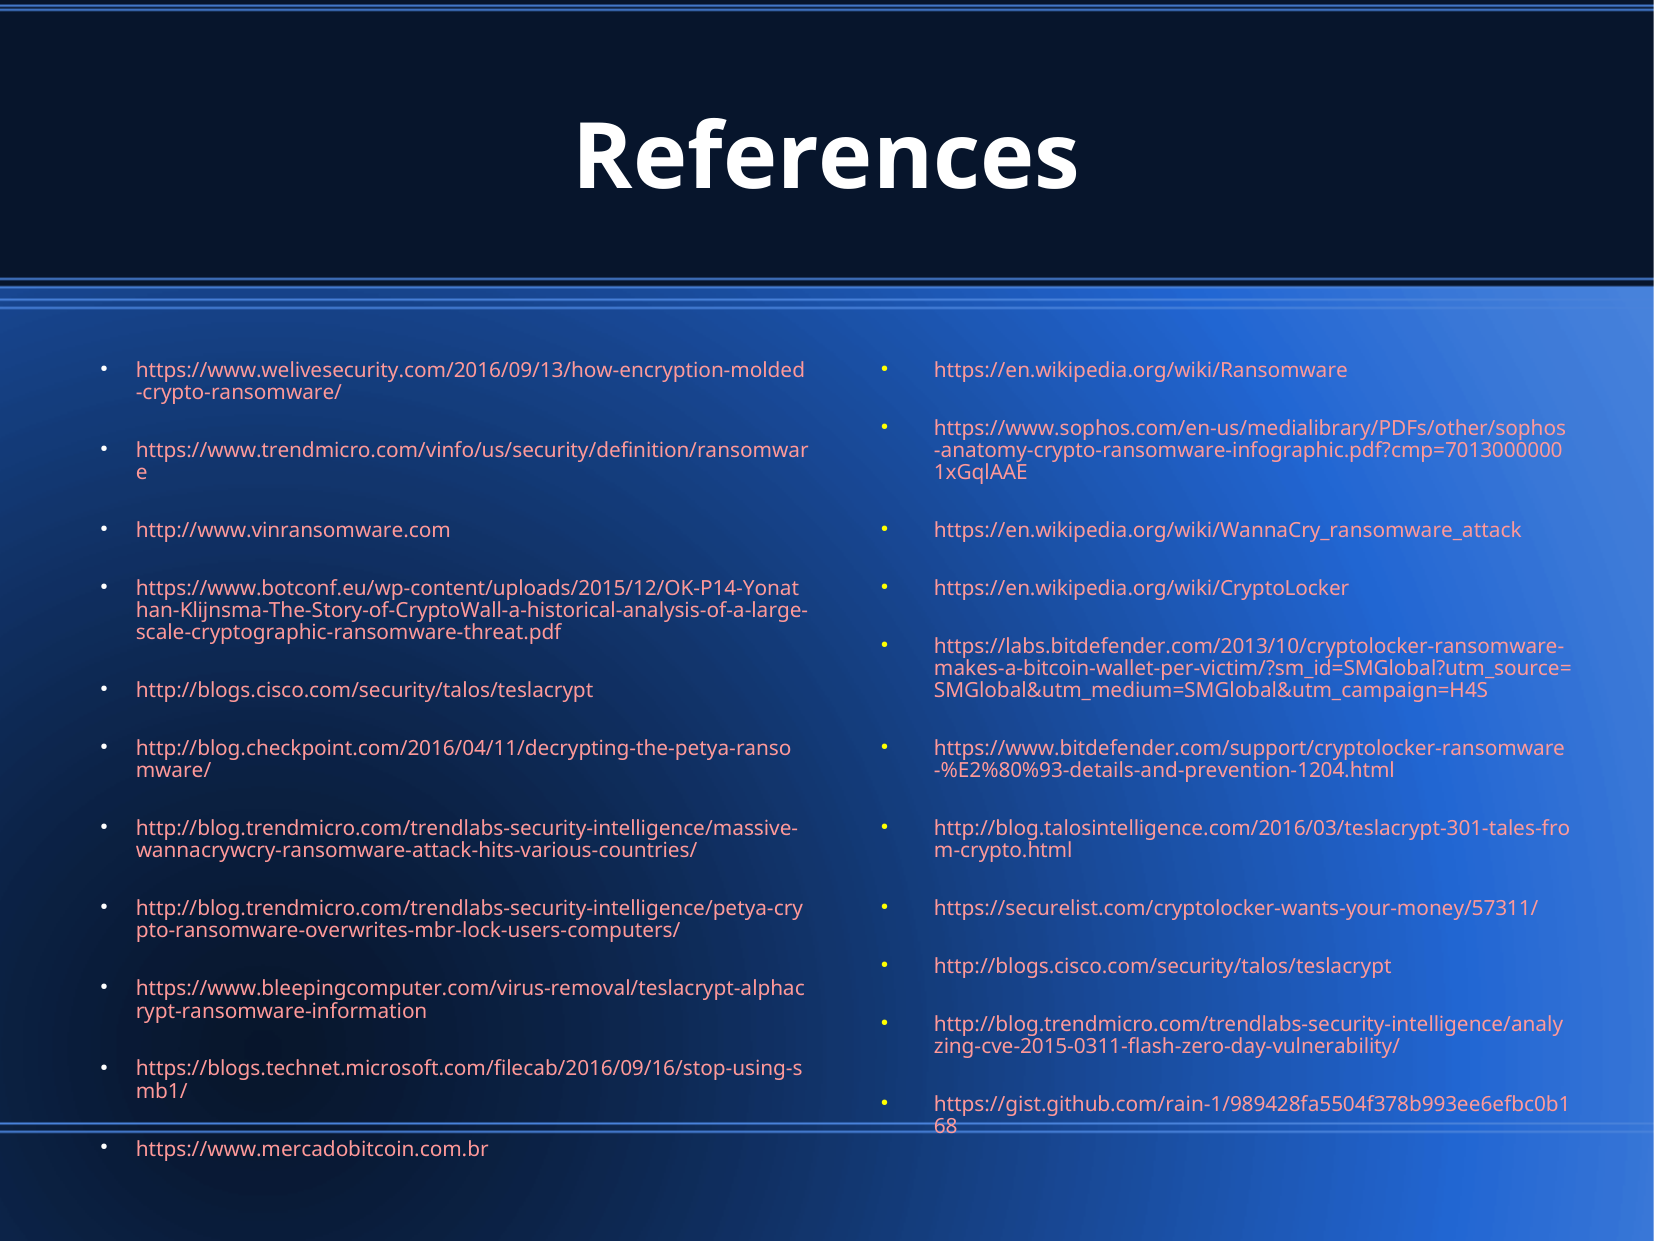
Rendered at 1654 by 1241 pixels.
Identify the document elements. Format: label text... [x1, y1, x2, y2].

title References [82, 49, 1571, 257]
list https://www.welivesecurity.com/2016/09/13/how-encryption-molded-crypto-ransomware/ https://www.trendmicro.com/vinfo/us/security/definition/ransomware http://www.vinransomware.com https://www.botconf.eu/wp-content/uploads/2015/12/OK-P14-Yonathan-Klijnsma-The-Story-of-CryptoWall-a-historical-analysis-of-a-large-scale-cryptographic-ransomware-threat.pdf http://blogs.cisco.com/security/talos/teslacrypt http://blog.checkpoint.com/2016/04/11/decrypting-the-petya-ransomware/ http://blog.trendmicro.com/trendlabs-security-intelligence/massive-wannacrywcry-ransomware-attack-hits-various-countries/ http://blog.trendmicro.com/trendlabs-security-intelligence/petya-crypto-ransomware-overwrites-mbr-lock-users-computers/ https://www.bleepingcomputer.com/virus-removal/teslacrypt-alphacrypt-ransomware-information https://blogs.technet.microsoft.com/filecab/2016/09/16/stop-using-smb1/ https://www.mercadobitcoin.com.br [82, 355, 809, 1075]
picture [0, 0, 1654, 1241]
list https://en.wikipedia.org/wiki/Ransomware https://www.sophos.com/en-us/medialibrary/PDFs/other/sophos-anatomy-crypto-ransomware-infographic.pdf?cmp=70130000001xGqlAAE https://en.wikipedia.org/wiki/WannaCry_ransomware_attack https://en.wikipedia.org/wiki/CryptoLocker https://labs.bitdefender.com/2013/10/cryptolocker-ransomware-makes-a-bitcoin-wallet-per-victim/?sm_id=SMGlobal?utm_source=SMGlobal&utm_medium=SMGlobal&utm_campaign=H4S https://www.bitdefender.com/support/cryptolocker-ransomware-%E2%80%93-details-and-prevention-1204.html http://blog.talosintelligence.com/2016/03/teslacrypt-301-tales-from-crypto.html https://securelist.com/cryptolocker-wants-your-money/57311/ http://blogs.cisco.com/security/talos/teslacrypt http://blog.trendmicro.com/trendlabs-security-intelligence/analyzing-cve-2015-0311-flash-zero-day-vulnerability/ https://gist.github.com/rain-1/989428fa5504f378b993ee6efbc0b168 [845, 355, 1572, 1075]
